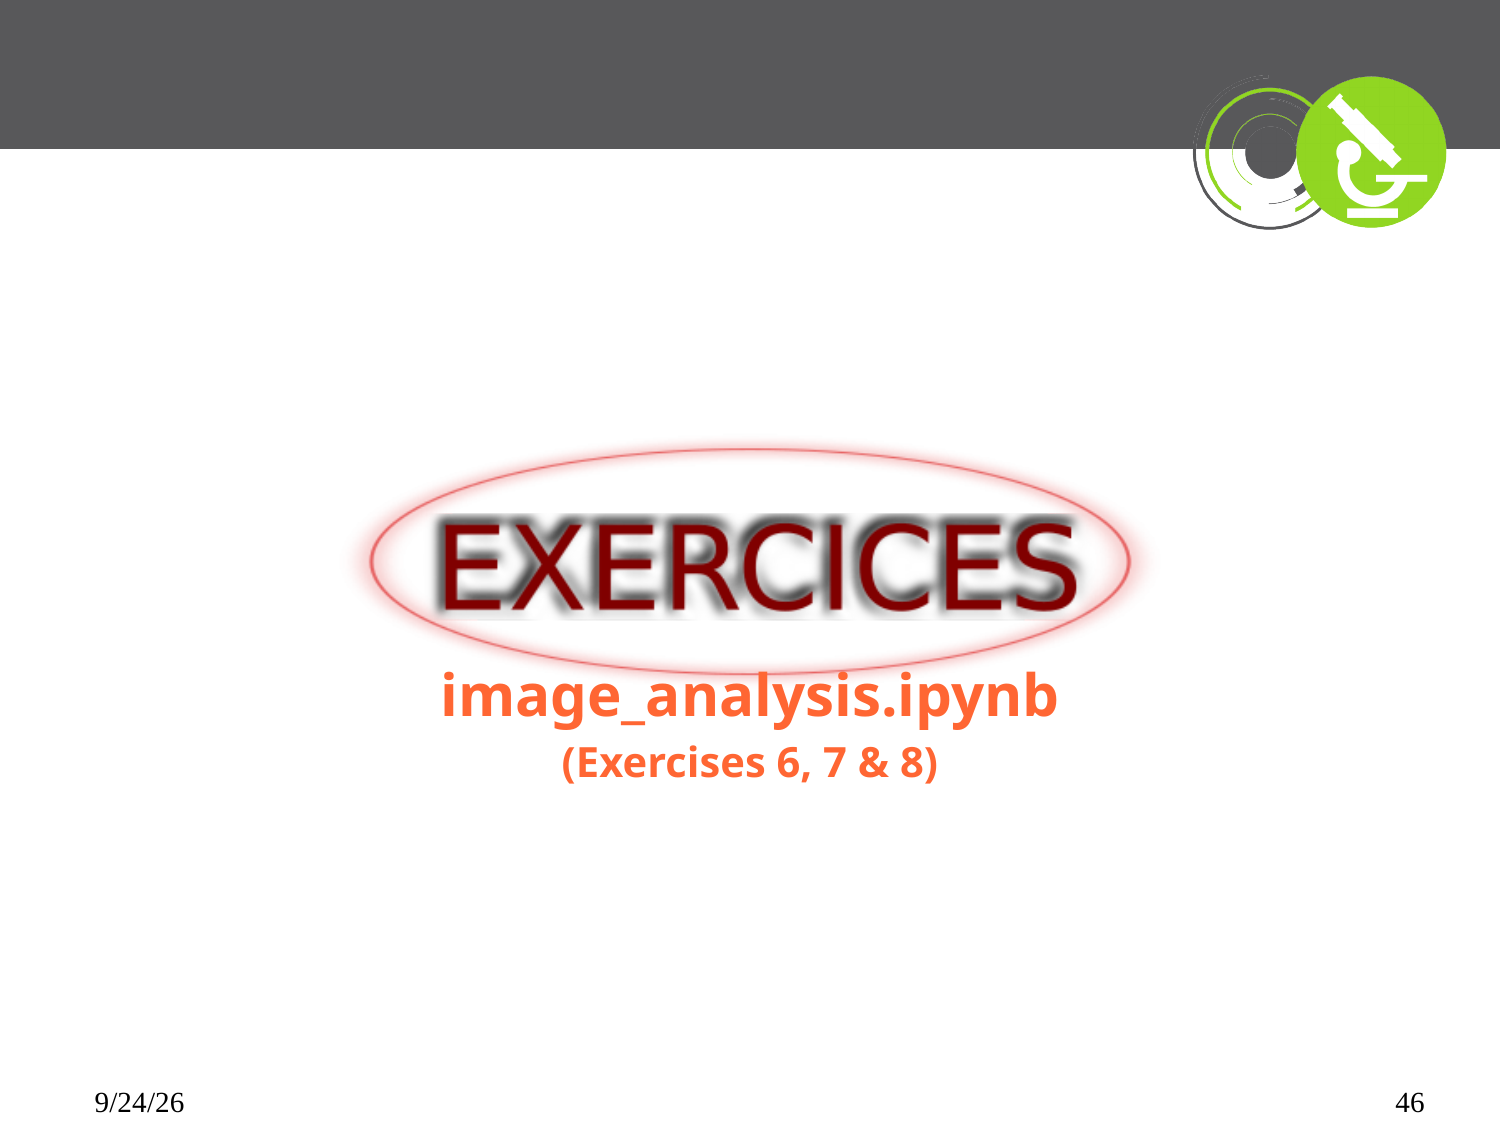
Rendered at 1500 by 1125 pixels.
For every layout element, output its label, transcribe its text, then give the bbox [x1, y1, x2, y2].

picture [296, 427, 1205, 698]
text_box image_analysis.ipynb (Exercises 6, 7 & 8) [385, 663, 1115, 781]
picture [1188, 69, 1453, 236]
